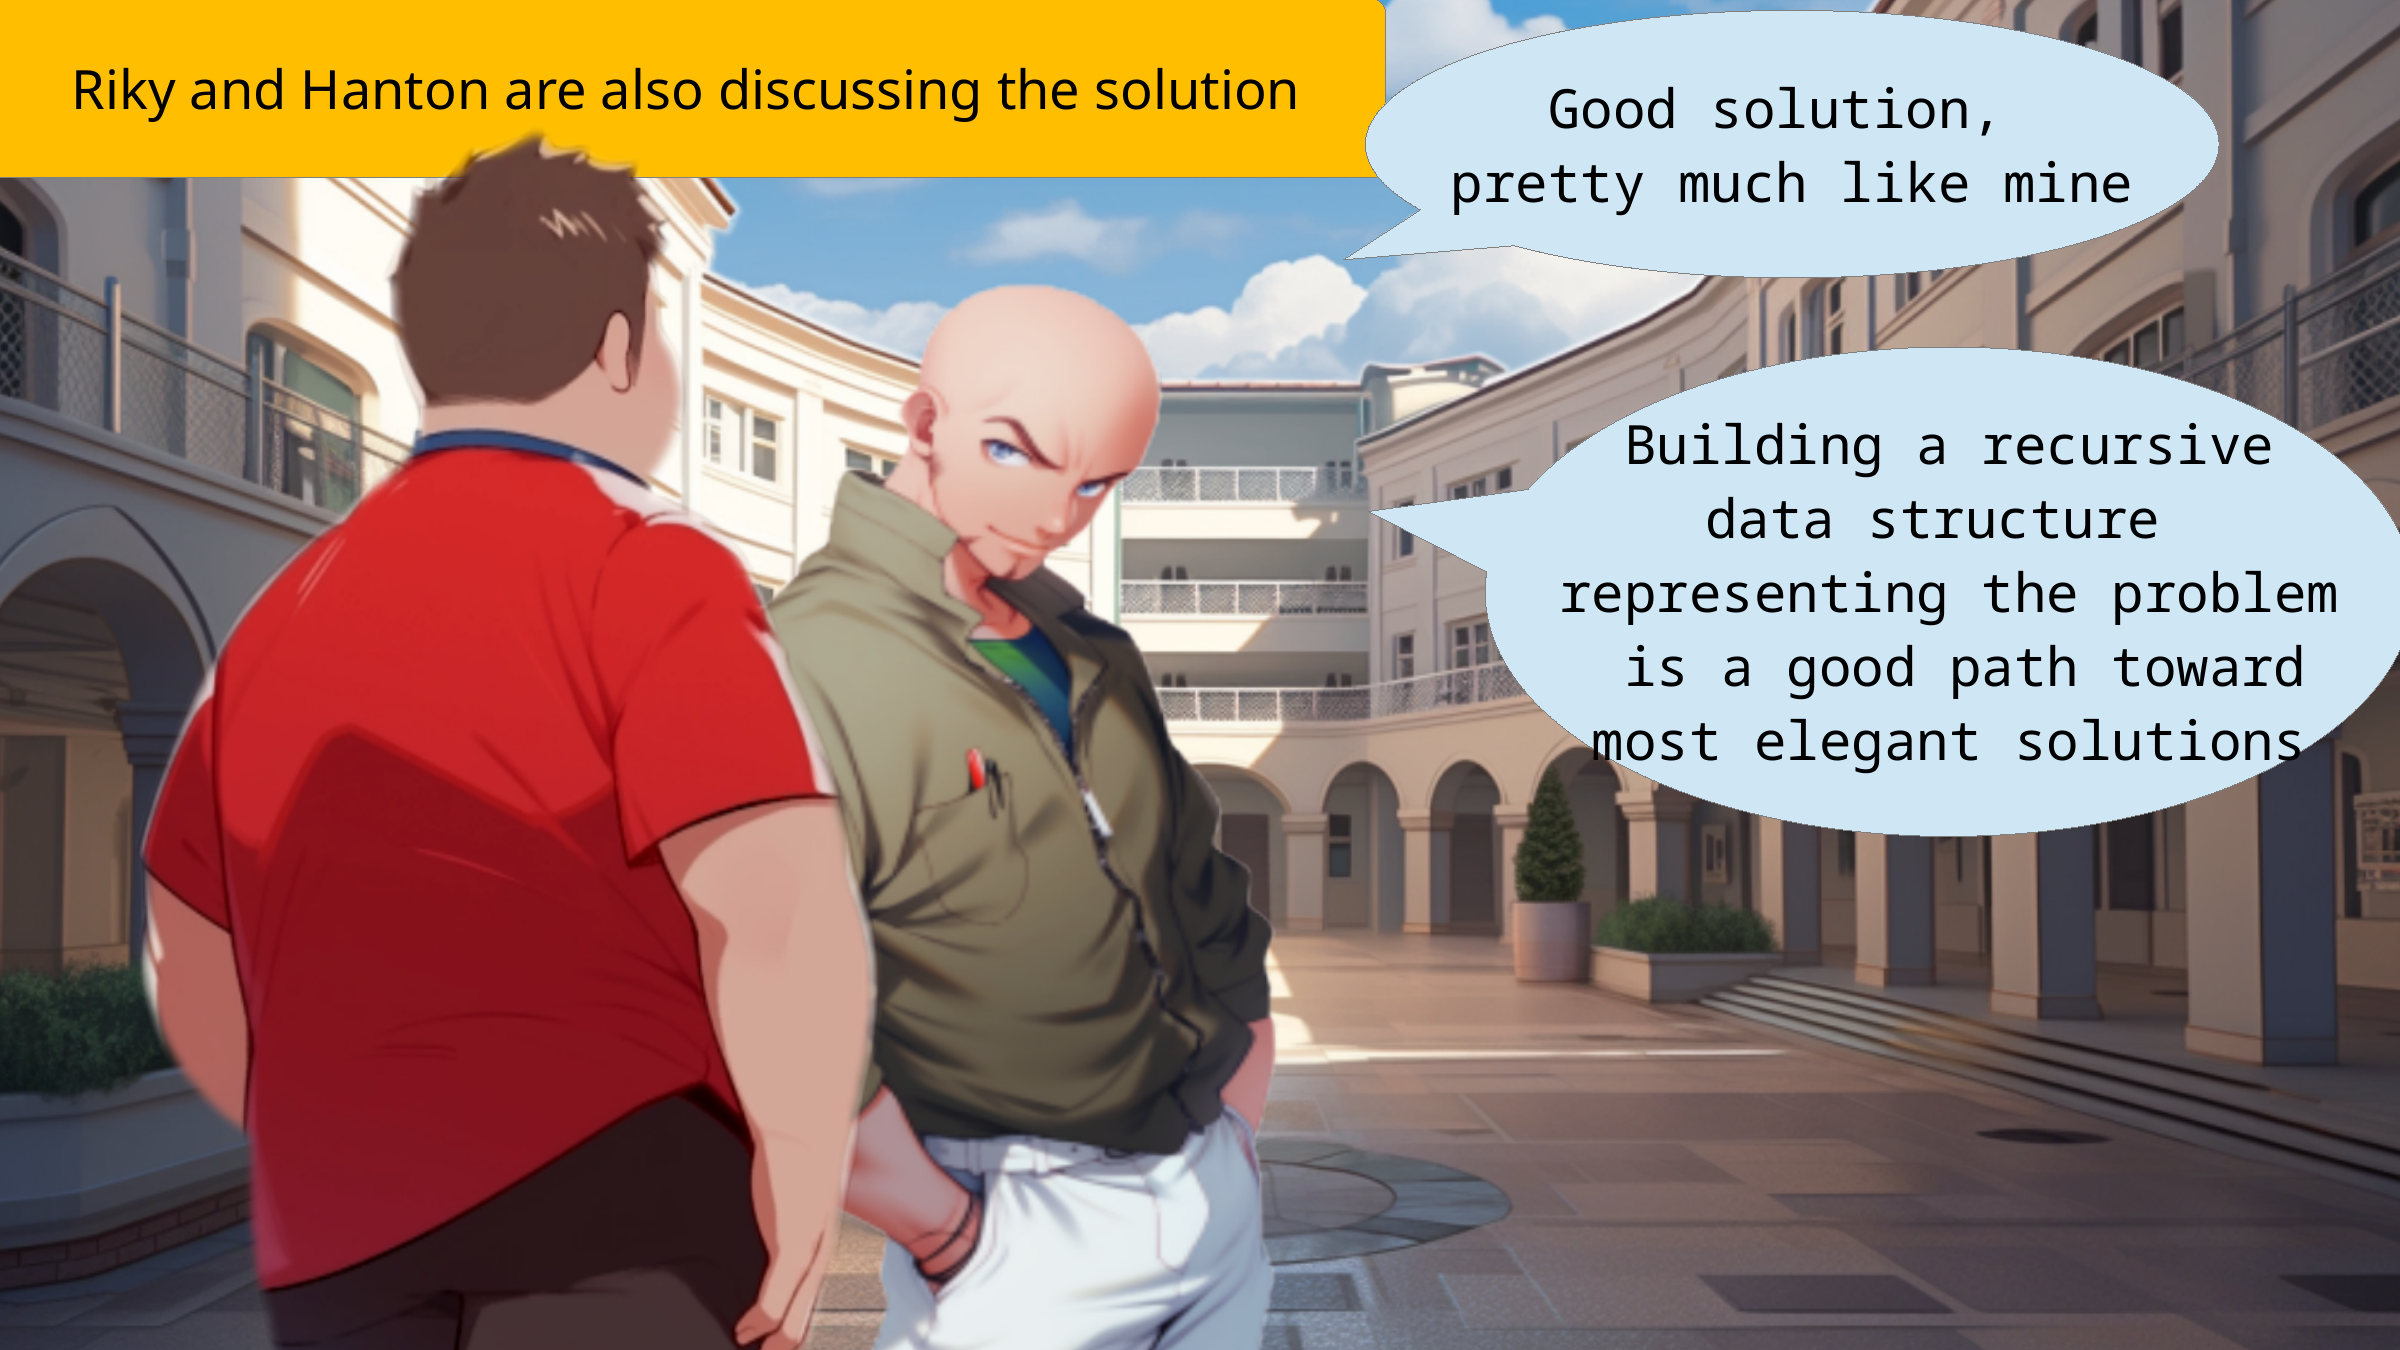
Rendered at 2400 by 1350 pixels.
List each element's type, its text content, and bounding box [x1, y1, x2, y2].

picture [0, 0, 2400, 1350]
text_box Riky and Hanton are also discussing the solution [0, 0, 1386, 178]
text_box Good solution, pretty much like mine [1343, 10, 2220, 278]
text_box Building a recursive data structure representing the problem is a good path toward most elegant solutions [1368, 347, 2400, 837]
